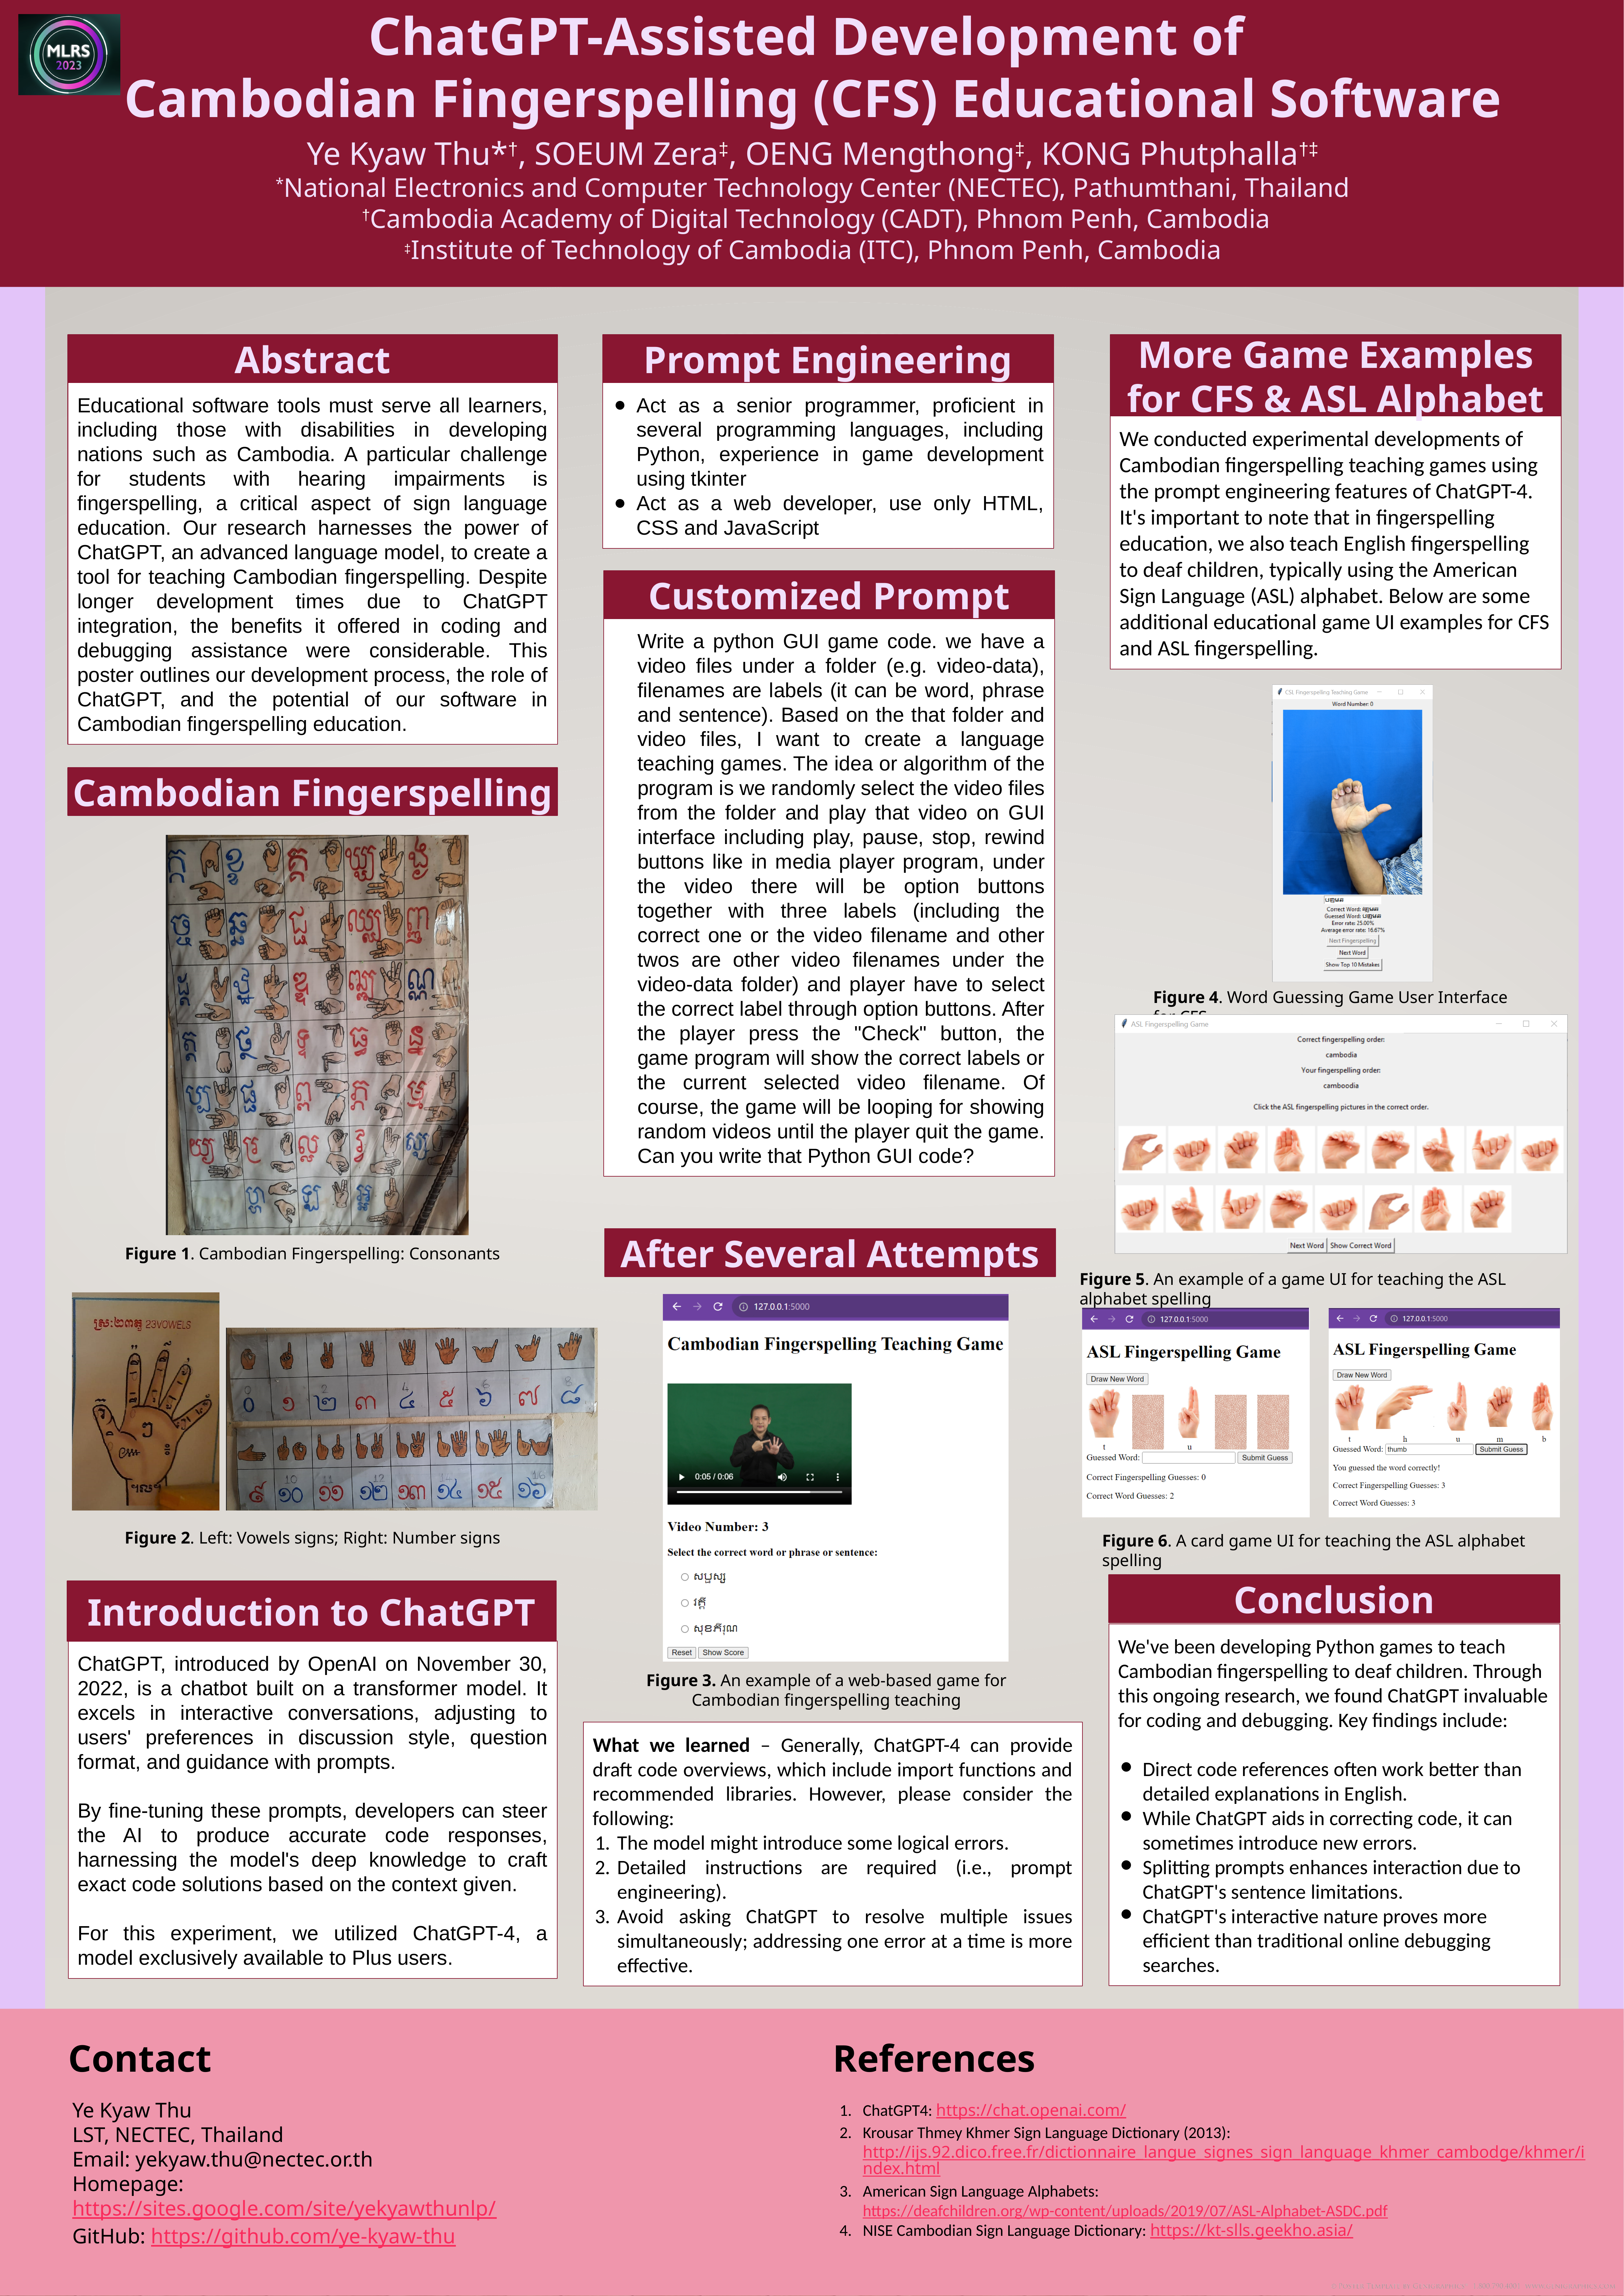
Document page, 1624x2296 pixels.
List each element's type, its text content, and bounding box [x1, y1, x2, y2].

text_box ChatGPT-Assisted Development of Cambodian Fingerspelling (CFS) Educational Software [251, 95, 262, 111]
picture [1331, 2280, 1615, 2290]
text_box Ye Kyaw Thu LST, NECTEC, Thailand Email: yekyaw.thu@nectec.or.th Homepage: https://sites.google.com/site/yekyawthunlp/ GitHub: https://github.com/ye-kyaw-thu [67, 2095, 609, 2278]
text_box More Game Examples for CFS & ASL Alphabet [1422, 396, 1429, 408]
text_box Cambodian Fingerspelling [68, 768, 558, 816]
text_box ChatGPT-Assisted Development of Cambodian Fingerspelling (CFS) Educational Software [487, 95, 498, 112]
text_box ChatGPT-Assisted Development of Cambodian Fingerspelling (CFS) Educational Software [744, 95, 755, 112]
text_box ChatGPT-Assisted Development of Cambodian Fingerspelling (CFS) Educational Software [1308, 95, 1320, 112]
text_box ChatGPT-Assisted Development of Cambodian Fingerspelling (CFS) Educational Software [395, 95, 406, 112]
text_box ChatGPT-Assisted Development of Cambodian Fingerspelling (CFS) Educational Software [314, 95, 325, 112]
text_box Introduction to ChatGPT [67, 1581, 557, 1641]
text_box Conclusion [1109, 1575, 1560, 1623]
text_box Figure 6. A card game UI for teaching the ASL alphabet spelling [1097, 1528, 1553, 1572]
text_box Prompt Engineering [602, 335, 1054, 383]
text_box ChatGPT-Assisted Development of Cambodian Fingerspelling (CFS) Educational Software [1187, 95, 1198, 112]
picture [663, 1294, 1009, 1662]
text_box Figure 3. An example of a web-based game for Cambodian fingerspelling teaching [612, 1667, 1041, 1712]
text_box Figure 2. Left: Vowels signs; Right: Number signs [120, 1525, 554, 1550]
text_box Figure 4. Word Guessing Game User Interface for CFS [1148, 984, 1532, 1014]
picture [166, 835, 469, 1235]
text_box ChatGPT-Assisted Development of Cambodian Fingerspelling (CFS) Educational Software [990, 95, 1002, 112]
text_box What we learned – Generally, ChatGPT-4 can provide draft code overviews, which include import functions and recommended libraries. However, please consider the following: The model might introduce some logical errors. Detailed instructions are required (i.e., prompt engineering). Avoid asking ChatGPT to resolve multiple issues simultaneously; addressing one error at a time is more effective. [583, 1722, 1082, 1986]
text_box Ye Kyaw Thu*†, SOEUM Zera‡, OENG Mengthong‡, KONG Phutphalla†‡ *National Electronics and Computer Technology Center (NECTEC), Pathumthani, Thailand †Cambodia Academy of Digital Technology (CADT), Phnom Penh, Cambodia ‡Institute of Technology of Cambodia (ITC), Phnom Penh, Cambodia [245, 112, 1381, 286]
text_box ChatGPT-Assisted Development of Cambodian Fingerspelling (CFS) Educational Software [16, 0, 1609, 151]
picture [1329, 1308, 1560, 1518]
text_box ChatGPT, introduced by OpenAI on November 30, 2022, is a chatbot built on a transformer model. It excels in interactive conversations, adjusting to users' preferences in discussion style, question format, and guidance with prompts. By fine-tuning these prompts, developers can steer the AI to produce accurate code responses, harnessing the model's deep knowledge to craft exact code solutions based on the context given. For this experiment, we utilized ChatGPT-4, a model exclusively available to Plus users. [68, 1641, 558, 1978]
text_box We conducted experimental developments of Cambodian fingerspelling teaching games using the prompt engineering features of ChatGPT-4. It's important to note that in fingerspelling education, we also teach English fingerspelling to deaf children, typically using the American Sign Language (ASL) alphabet. Below are some additional educational game UI examples for CFS and ASL fingerspelling. [1110, 416, 1562, 669]
text_box Educational software tools must serve all learners, including those with disabilities in developing nations such as Cambodia. A particular challenge for students with hearing impairments is fingerspelling, a critical aspect of sign language education. Our research harnesses the power of ChatGPT, an advanced language model, to create a tool for teaching Cambodian fingerspelling. Despite longer development times due to ChatGPT integration, the benefits it offered in coding and debugging assistance were considerable. This poster outlines our development process, the role of ChatGPT, and the potential of our software in Cambodian fingerspelling education. [68, 383, 558, 745]
text_box After Several Attempts [604, 1229, 1056, 1277]
text_box ChatGPT4: https://chat.openai.com/ Krousar Thmey Khmer Sign Language Dictionary (2013): http://ijs.92.dico.free.fr/dictionnaire_langue_signes_sign_language_khmer_cambodge/khmer/index.html American Sign Language Alphabets: https://deafchildren.org/wp-content/uploads/2019/07/ASL-Alphabet-ASDC.pdf NISE Cambodian Sign Language Dictionary: https://kt-slls.geekho.asia/ [835, 2082, 1598, 2252]
text_box ChatGPT-Assisted Development of Cambodian Fingerspelling (CFS) Educational Software [282, 95, 294, 112]
text_box We've been developing Python games to teach Cambodian fingerspelling to deaf children. Through this ongoing research, we found ChatGPT invaluable for coding and debugging. Key findings include: Direct code references often work better than detailed explanations in English. While ChatGPT aids in correcting code, it can sometimes introduce new errors. Splitting prompts enhances interaction due to ChatGPT's sentence limitations. ChatGPT's interactive nature proves more efficient than traditional online debugging searches. [1109, 1624, 1560, 1986]
text_box References [828, 2032, 1076, 2081]
text_box Figure 1. Cambodian Fingerspelling: Consonants [120, 1240, 554, 1266]
text_box ChatGPT-Assisted Development of Cambodian Fingerspelling (CFS) Educational Software [519, 95, 531, 112]
picture [1082, 1308, 1310, 1517]
text_box Contact [63, 2032, 259, 2081]
text_box ChatGPT-Assisted Development of Cambodian Fingerspelling (CFS) Educational Software [777, 95, 788, 112]
text_box ChatGPT-Assisted Development of Cambodian Fingerspelling (CFS) Educational Software [633, 95, 644, 111]
text_box Abstract [68, 335, 558, 383]
picture [1272, 684, 1433, 982]
text_box ChatGPT-Assisted Development of Cambodian Fingerspelling (CFS) Educational Software [1153, 95, 1165, 112]
picture [18, 14, 120, 95]
picture [72, 1292, 219, 1511]
picture [1114, 1014, 1568, 1254]
text_box Write a python GUI game code. we have a video files under a folder (e.g. video-data), filenames are labels (it can be word, phrase and sentence). Based on the that folder and video files, I want to create a language teaching games. The idea or algorithm of the program is we randomly select the video files from the folder and play that video on GUI interface including play, pause, stop, rewind buttons like in media player program, under the video there will be option buttons together with three labels (including the correct one or the video filename and other twos are other video filenames under the video-data folder) and player have to select the correct label through option buttons. After the player press the "Check" button, the game program will show the correct labels or the current selected video filename. Of course, the game will be looping for showing random videos until the player quit the game. Can you write that Python GUI code? [603, 619, 1055, 1176]
text_box More Game Examples for CFS & ASL Alphabet [1110, 335, 1562, 416]
picture [226, 1328, 598, 1511]
text_box Figure 5. An example of a game UI for teaching the ASL alphabet spelling [1075, 1266, 1580, 1310]
text_box Customized Prompt [603, 571, 1055, 619]
text_box Act as a senior programmer, proficient in several programming languages, including Python, experience in game development using tkinter Act as a web developer, use only HTML, CSS and JavaScript [602, 383, 1054, 548]
